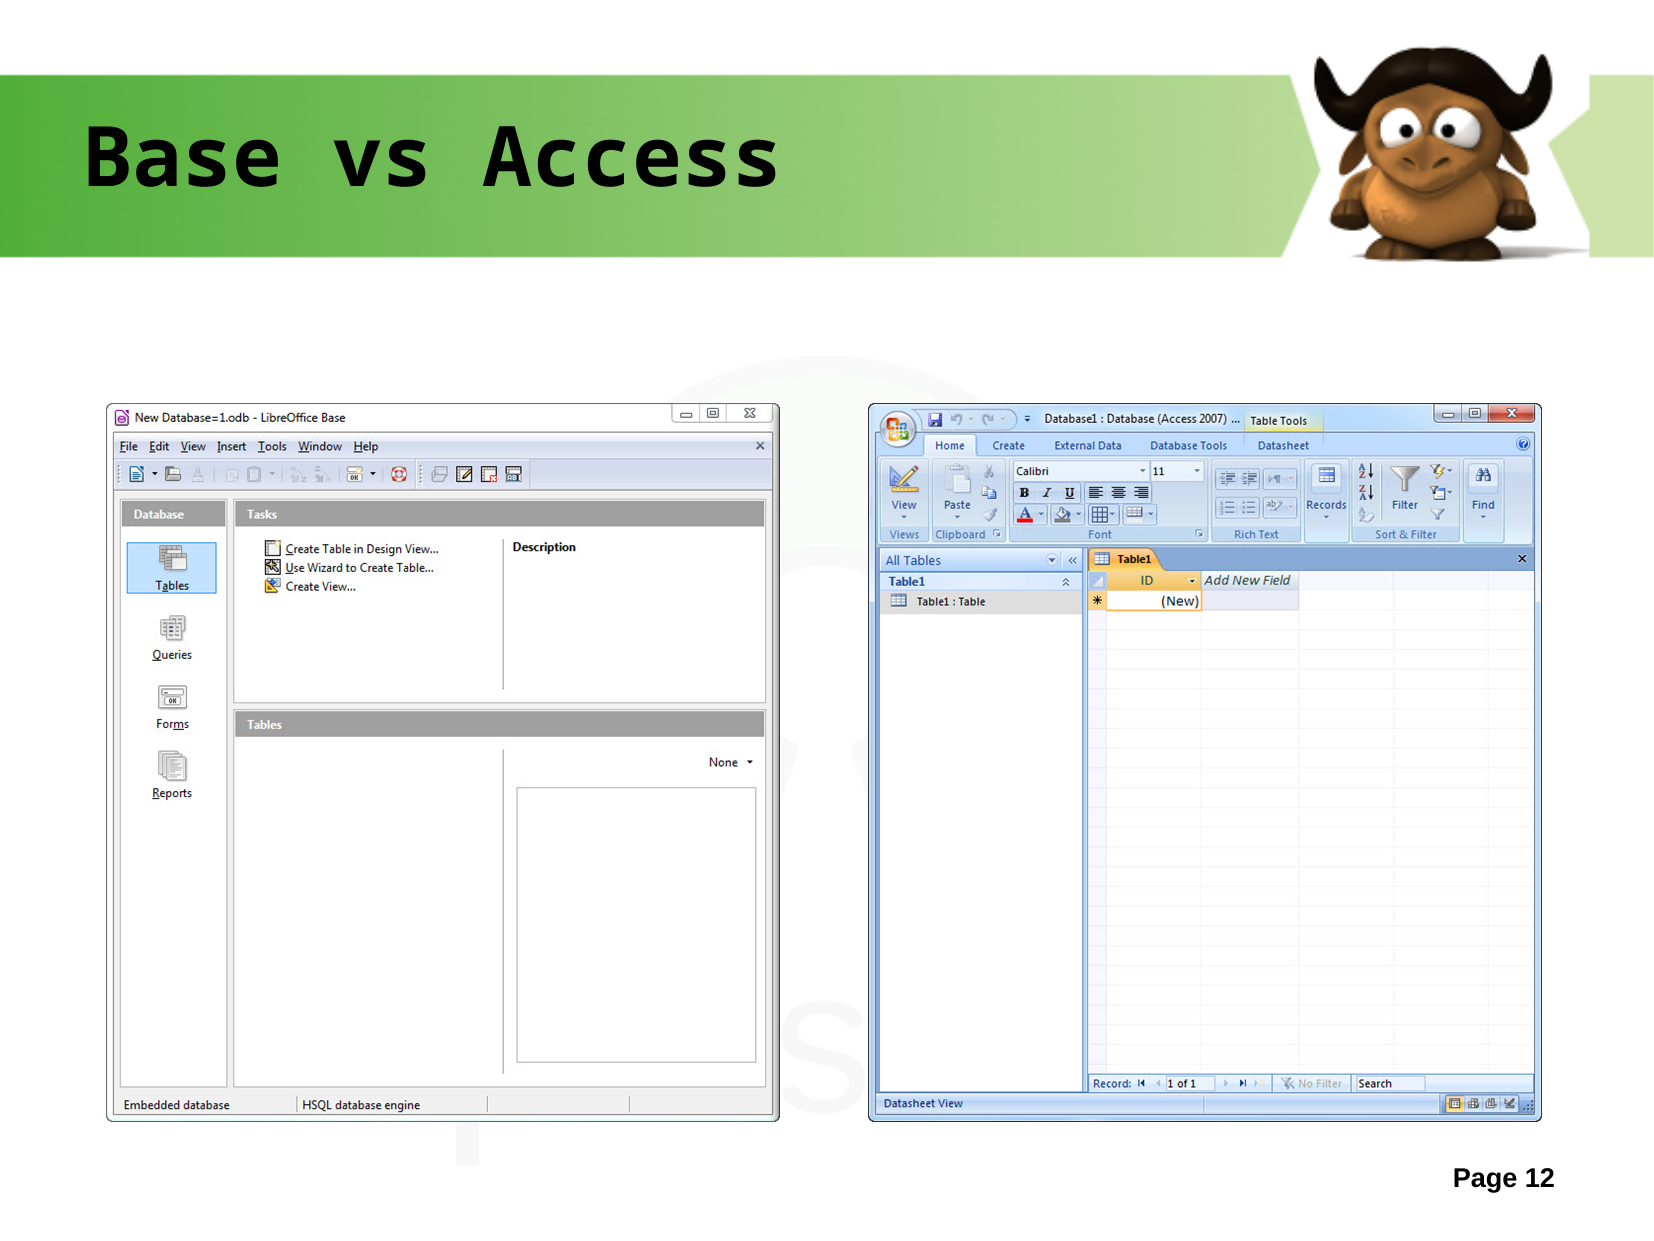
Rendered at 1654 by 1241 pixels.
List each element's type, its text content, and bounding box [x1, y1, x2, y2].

picture [0, 0, 1654, 1241]
title Base vs Access [82, 49, 1571, 257]
